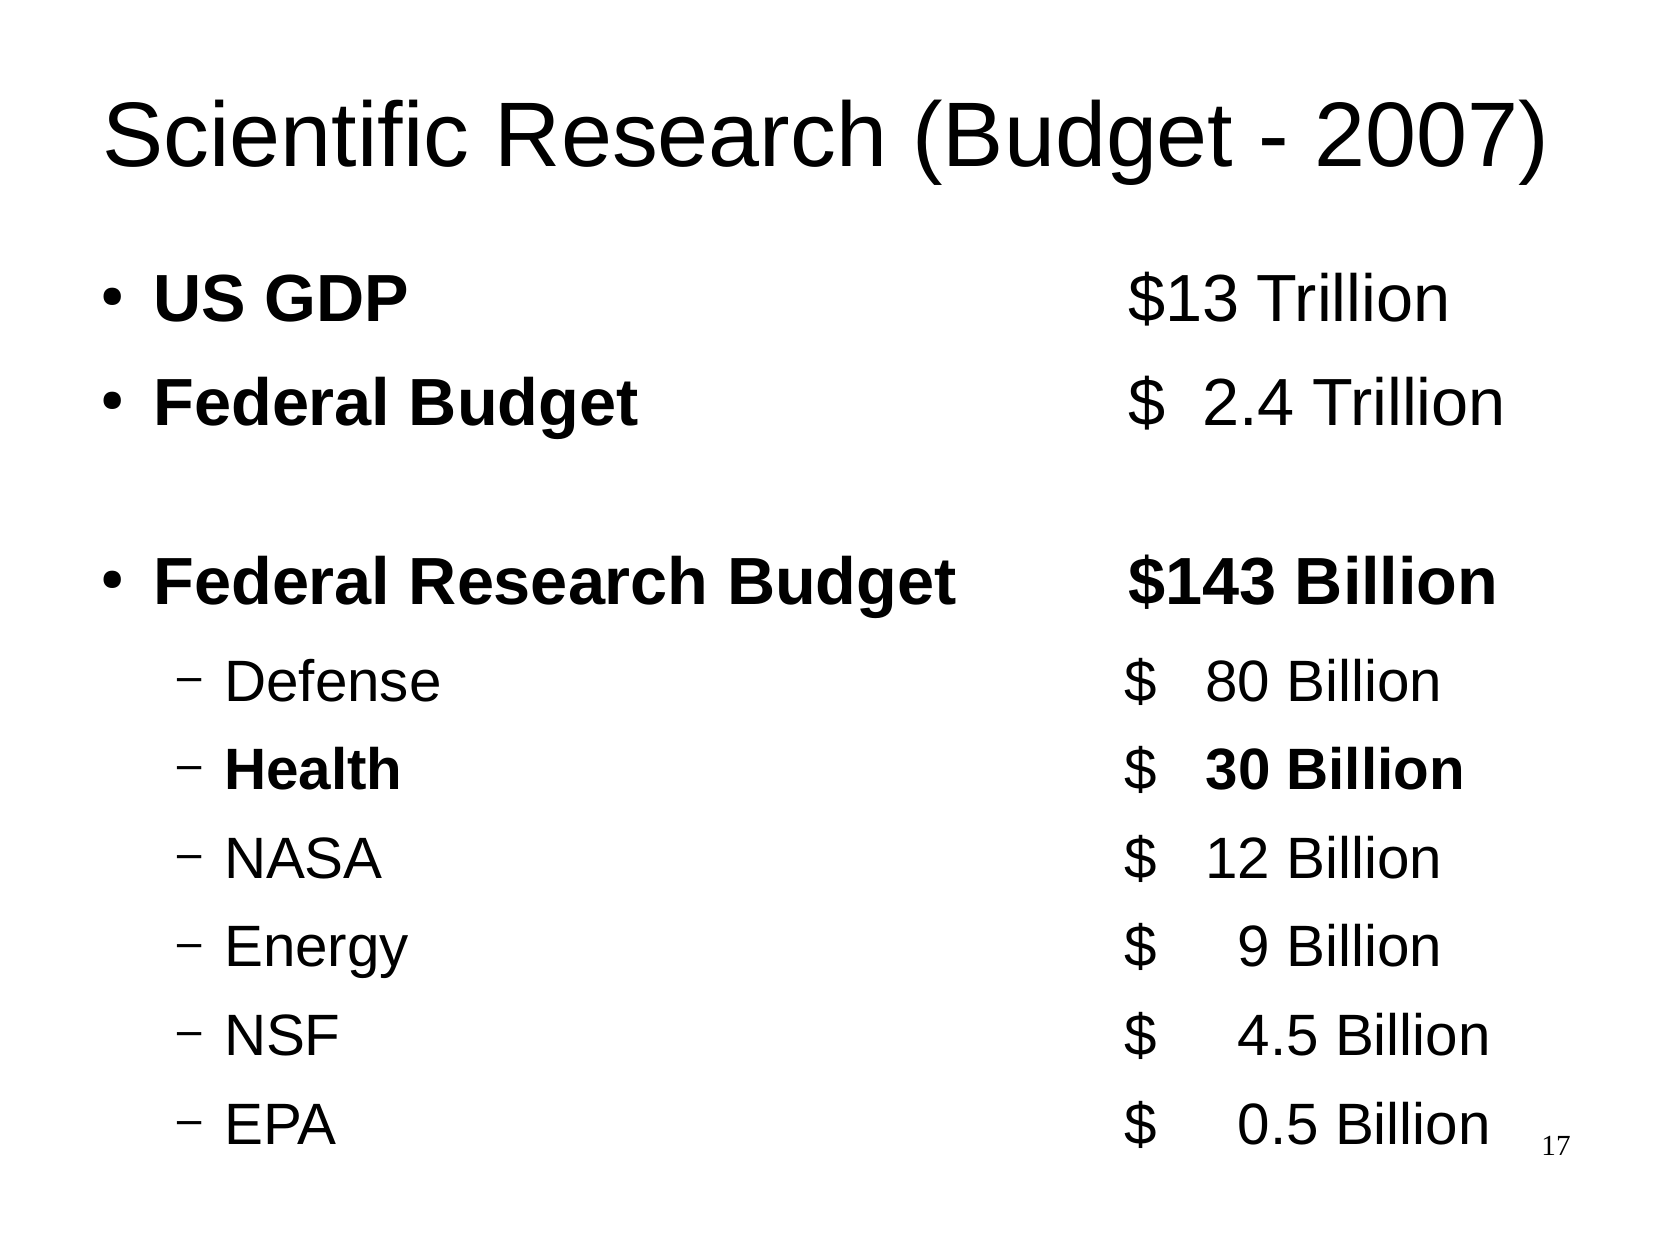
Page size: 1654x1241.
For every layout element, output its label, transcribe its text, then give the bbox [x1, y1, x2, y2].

title Scientific Research (Budget - 2007) [82, 39, 1571, 232]
list US GDP $13 Trillion Federal Budget $ 2.4 Trillion Federal Research Budget $143 Billion Defense $ 80 Billion Health $ 30 Billion NASA $ 12 Billion Energy $ 9 Billion NSF $ 4.5 Billion EPA $ 0.5 Billion [82, 260, 1571, 1157]
